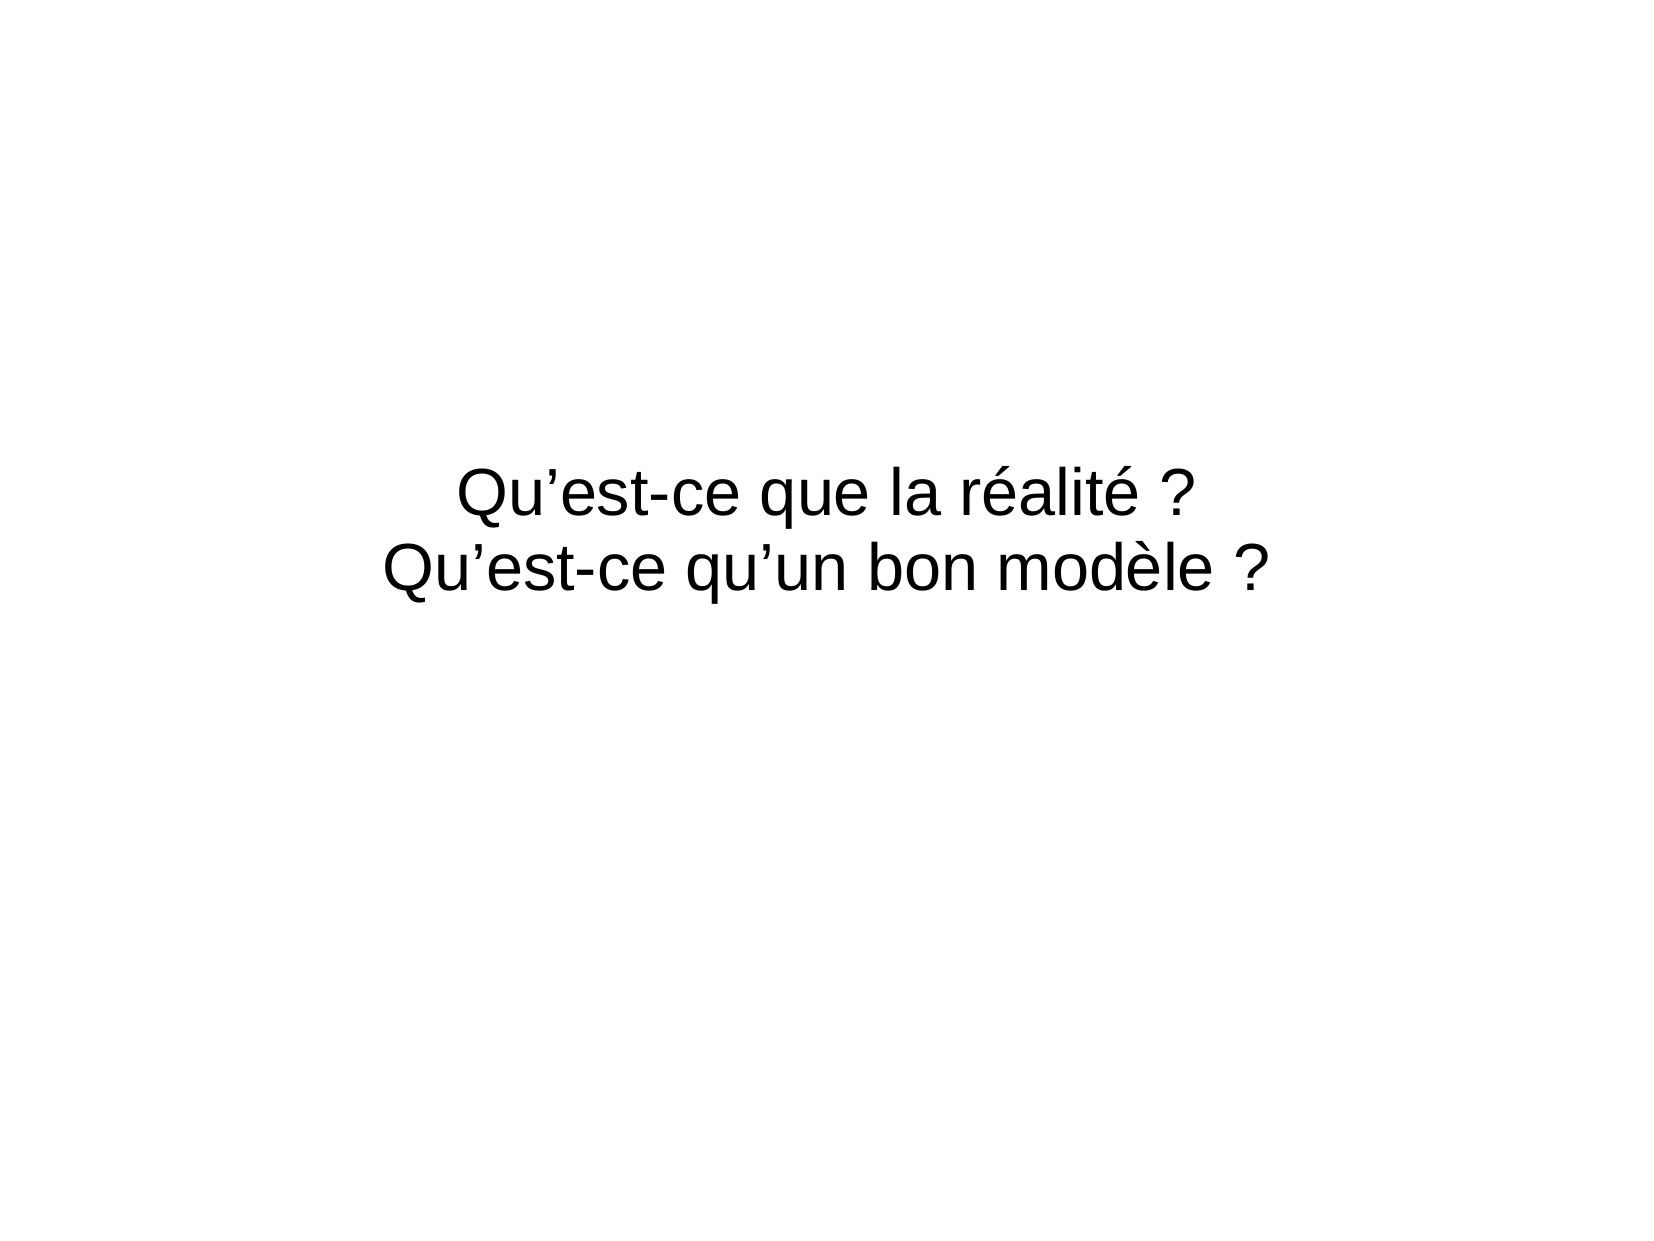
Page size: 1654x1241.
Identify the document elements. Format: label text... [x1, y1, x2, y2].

subtitle Qu’est-ce que la réalité ? Qu’est-ce qu’un bon modèle ? [82, 49, 1571, 1010]
